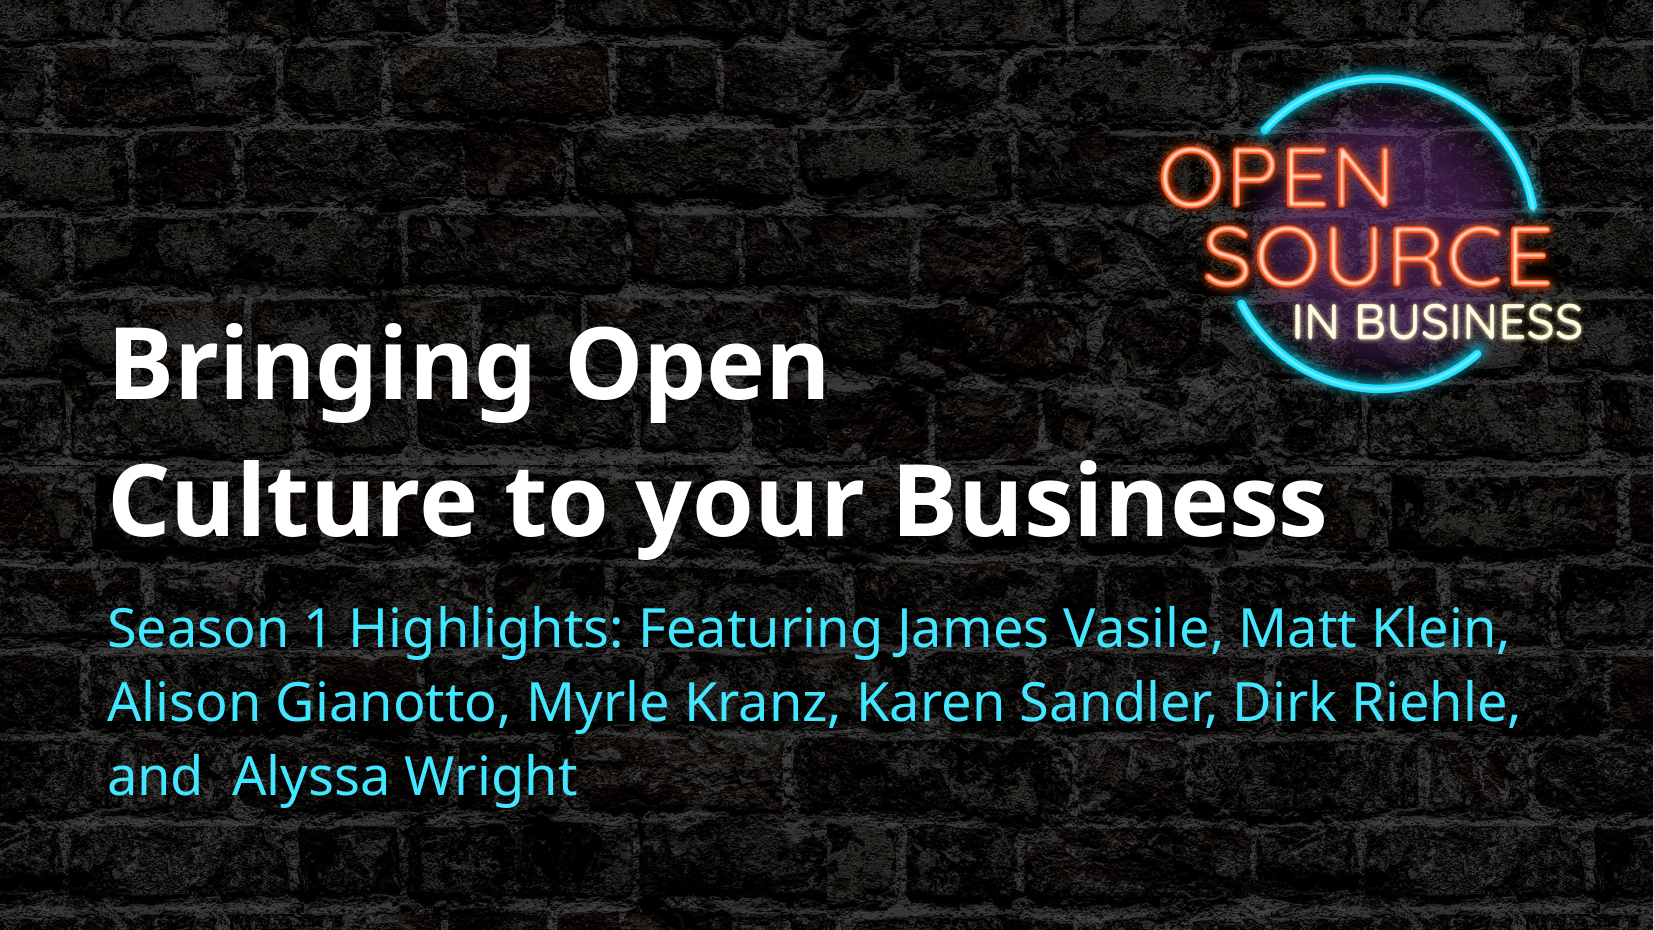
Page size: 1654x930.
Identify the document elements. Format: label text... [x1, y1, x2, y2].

picture [0, 0, 1654, 930]
title Bringing Open Culture to your Business [107, 154, 1546, 589]
subtitle Season 1 Highlights: Featuring James Vasile, Matt Klein, Alison Gianotto, Myrle Kranz, Karen Sandler, Dirk Riehle, and Alyssa Wright [107, 589, 1568, 812]
